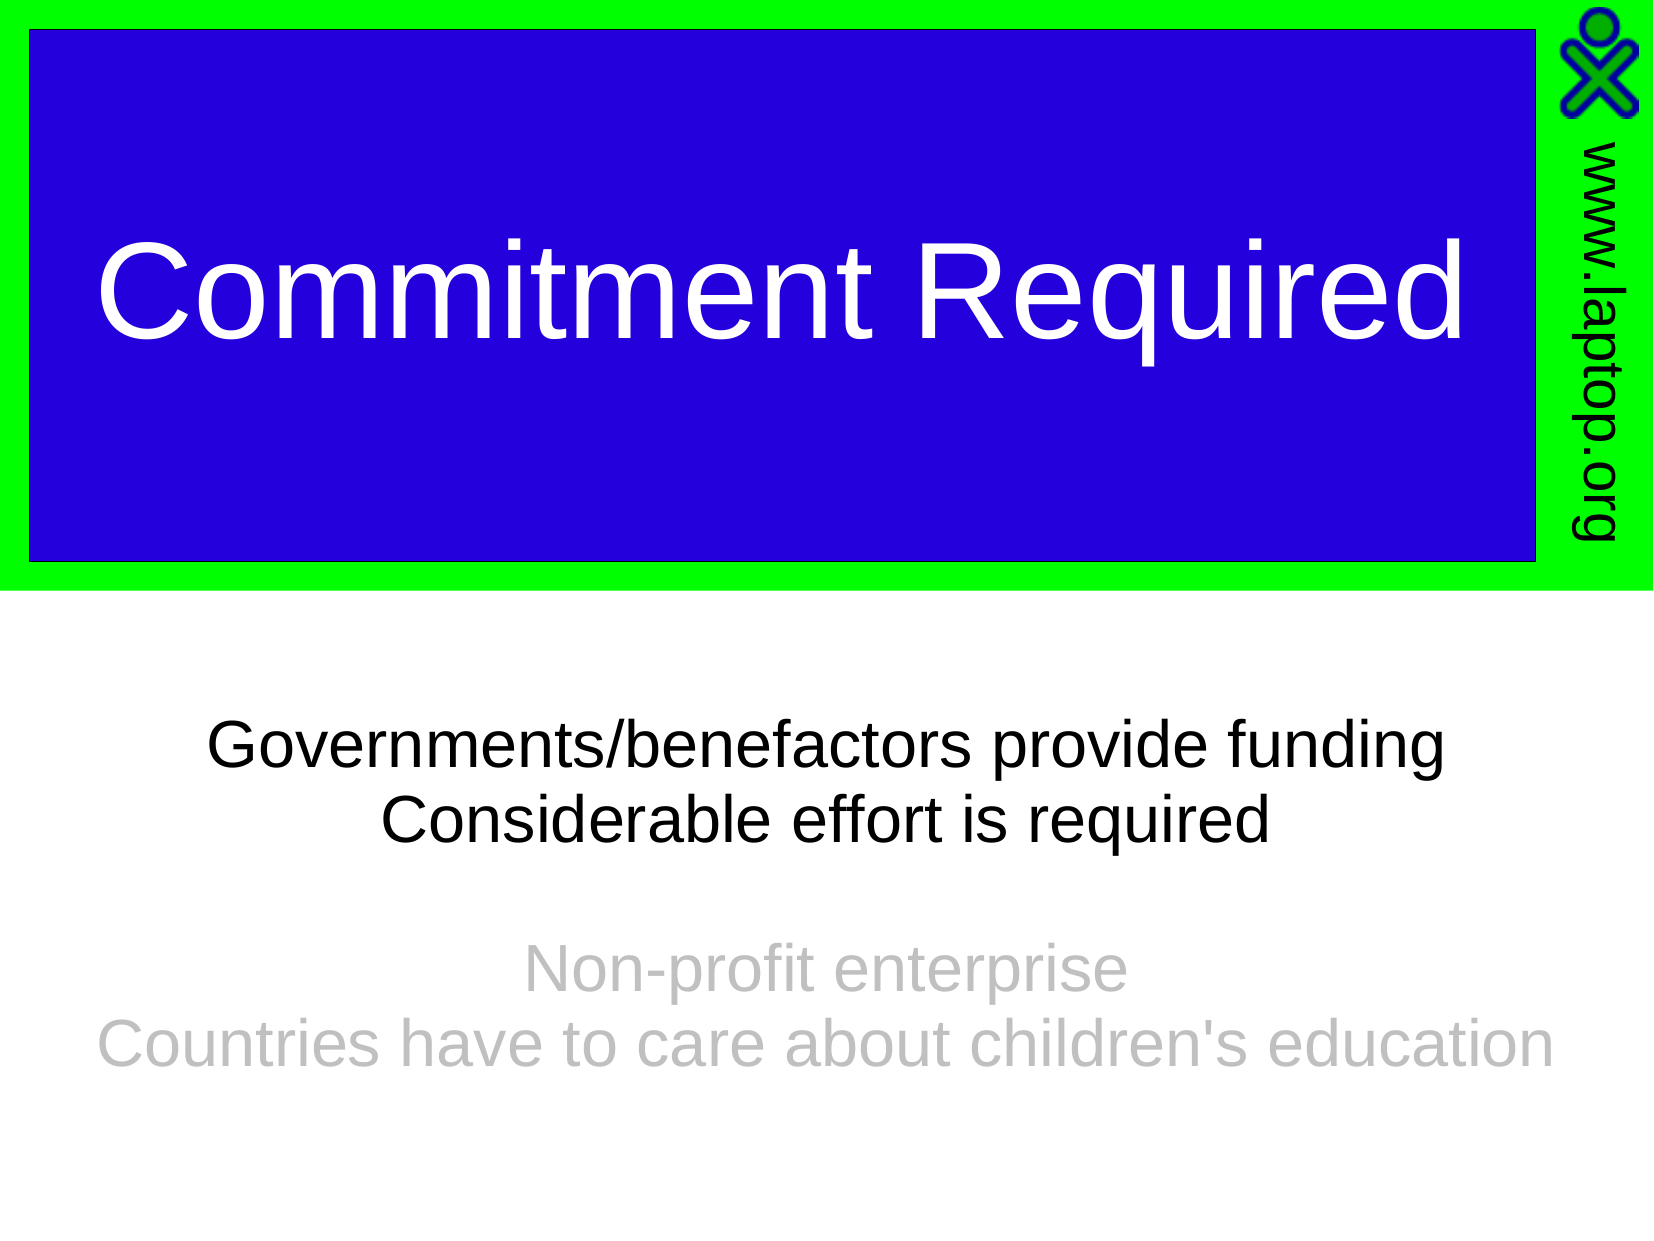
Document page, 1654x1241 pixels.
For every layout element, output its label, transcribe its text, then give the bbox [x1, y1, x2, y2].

title Commitment Required [59, 49, 1506, 532]
subtitle Governments/benefactors provide funding Considerable effort is required Non-profit enterprise Countries have to care about children's education [82, 649, 1571, 1139]
picture [1559, 7, 1639, 119]
